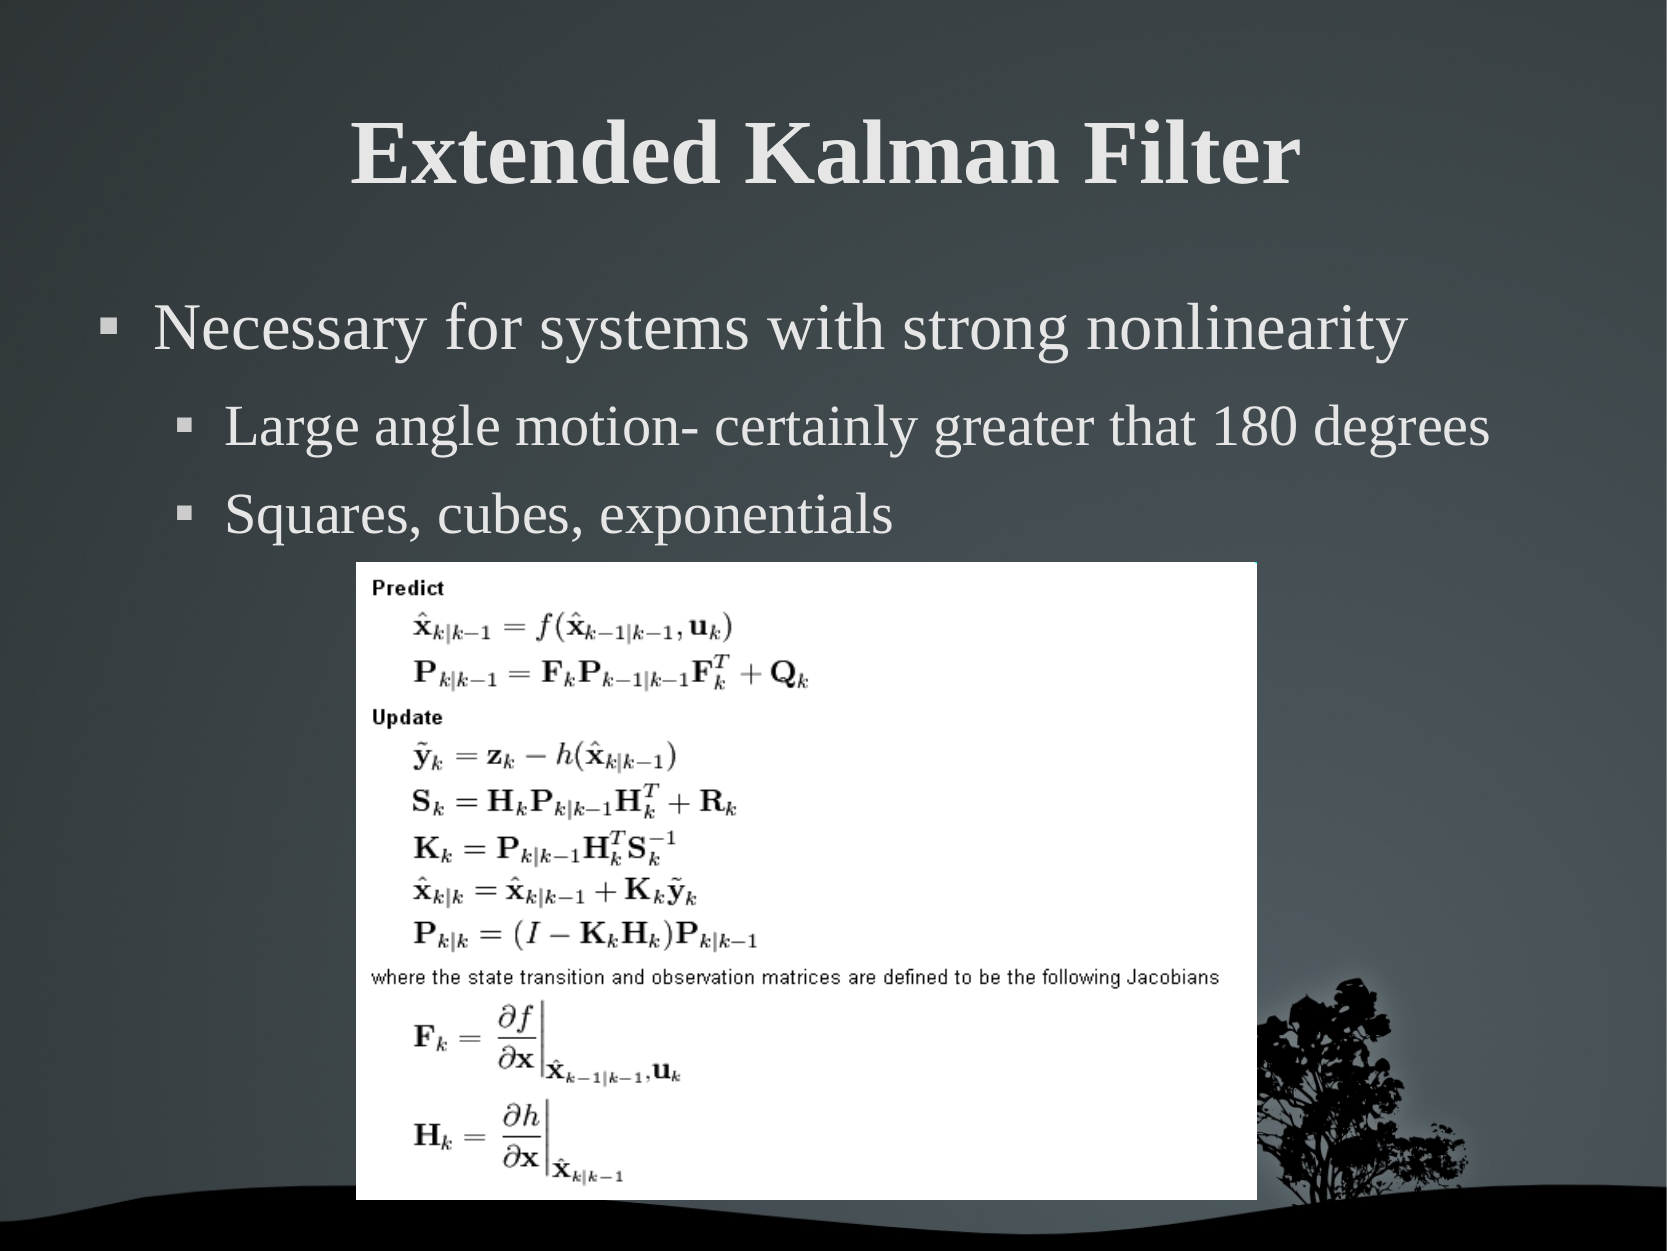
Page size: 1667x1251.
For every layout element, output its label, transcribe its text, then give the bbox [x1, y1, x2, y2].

title Extended Kalman Filter [82, 49, 1571, 257]
picture [0, 0, 1667, 1251]
list Necessary for systems with strong nonlinearity Large angle motion- certainly greater that 180 degrees Squares, cubes, exponentials [82, 290, 1571, 1109]
